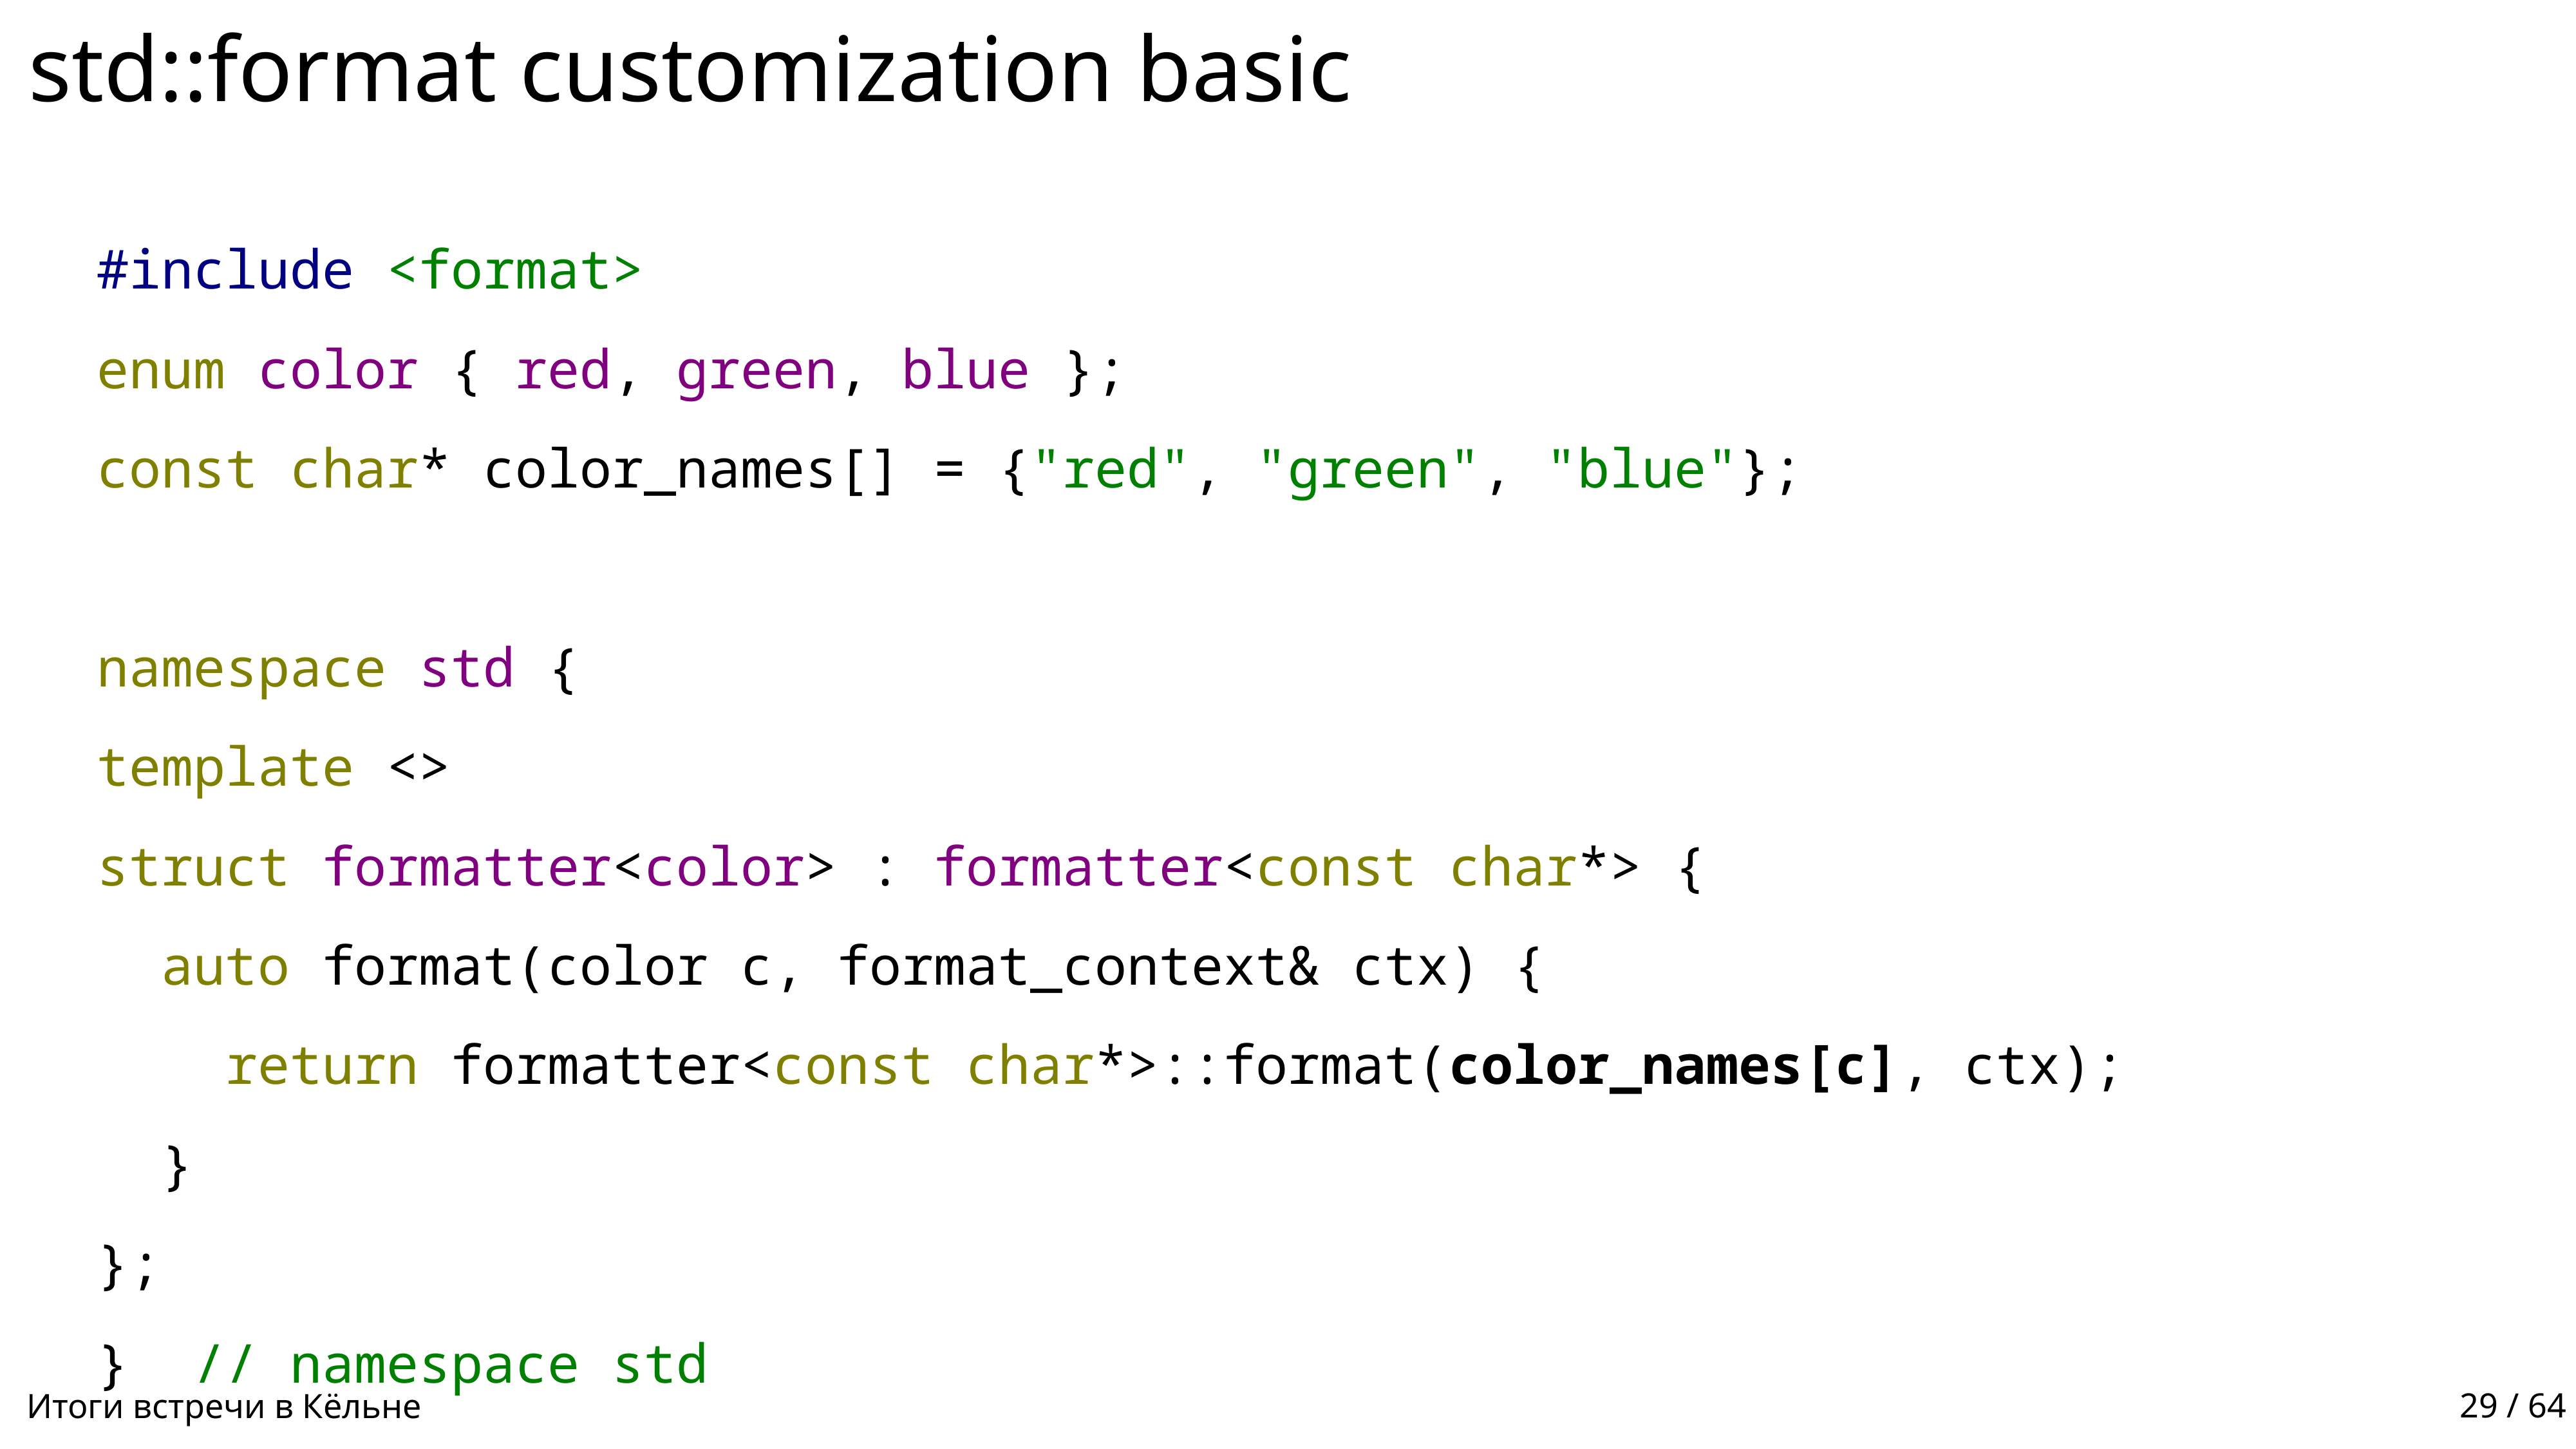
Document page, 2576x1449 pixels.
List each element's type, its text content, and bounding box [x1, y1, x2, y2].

title std::format customization basic [19, 19, 2550, 155]
list <number> / 64 [1479, 1376, 2576, 1431]
list #include <format> enum color { red, green, blue }; const char* color_names[] = {"red", "green", "blue"}; namespace std { template <> struct formatter<color> : formatter<const char*> { auto format(color c, format_context& ctx) { return formatter<const char*>::format(color_names[c], ctx); } }; } // namespace std [87, 214, 2550, 1382]
list Итоги встречи в Кёльне [17, 1376, 1114, 1431]
